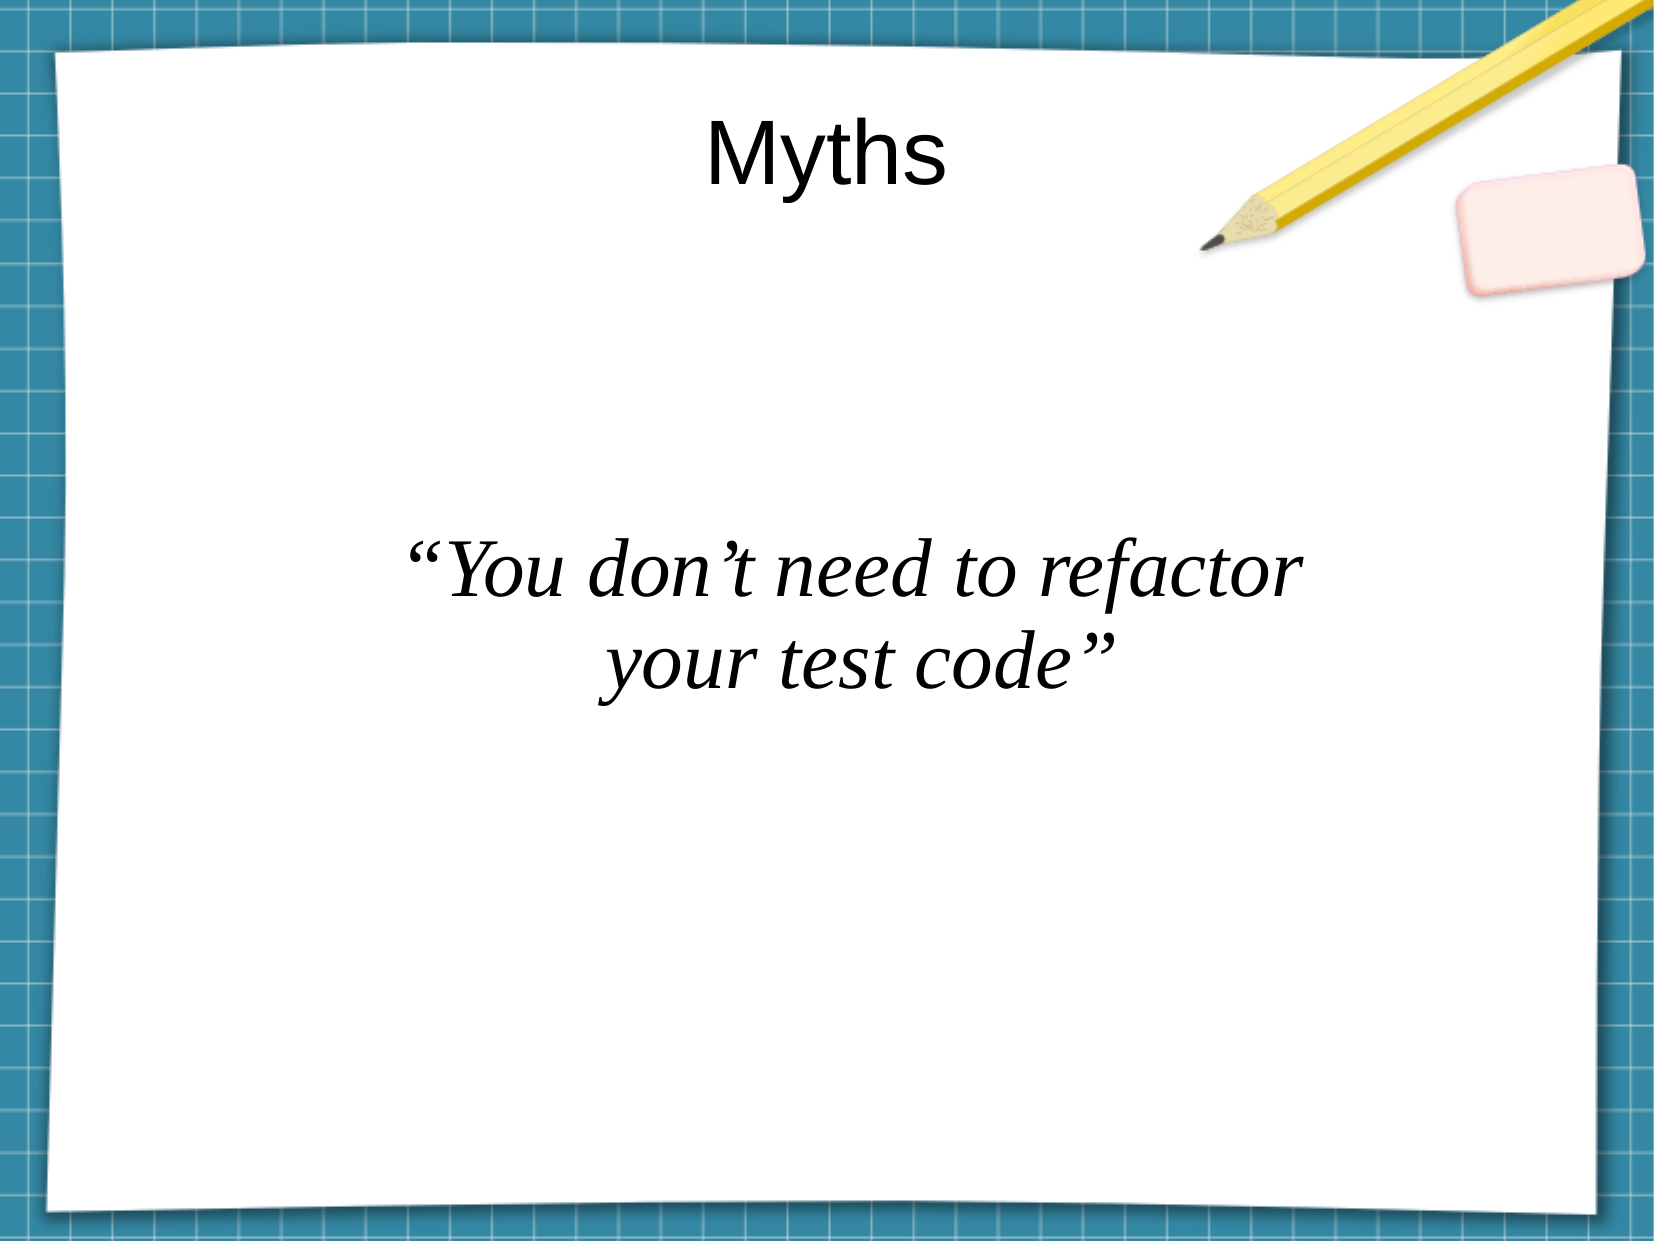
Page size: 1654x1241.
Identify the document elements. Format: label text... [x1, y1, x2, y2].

list “You don’t need to refactor your test code” [82, 296, 1571, 1123]
title Myths [82, 49, 1571, 257]
picture [0, 0, 1654, 1241]
